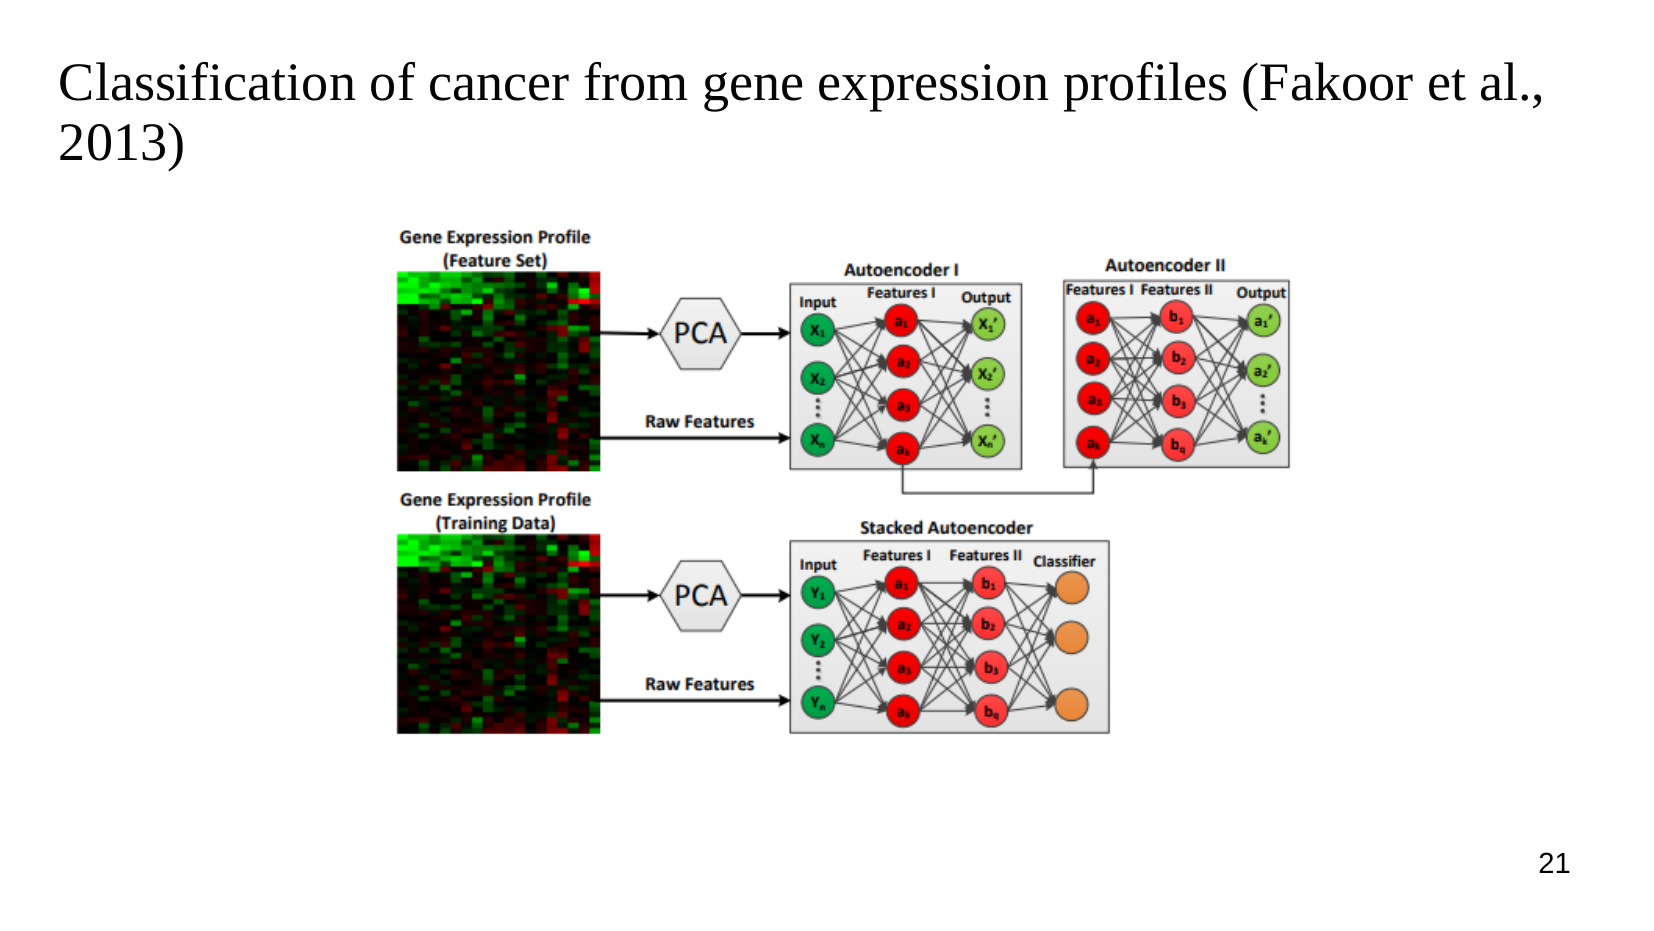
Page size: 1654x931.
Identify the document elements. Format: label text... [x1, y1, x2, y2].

title Classification of cancer from gene expression profiles (Fakoor et al., 2013) [59, 35, 1595, 189]
picture [366, 209, 1340, 756]
